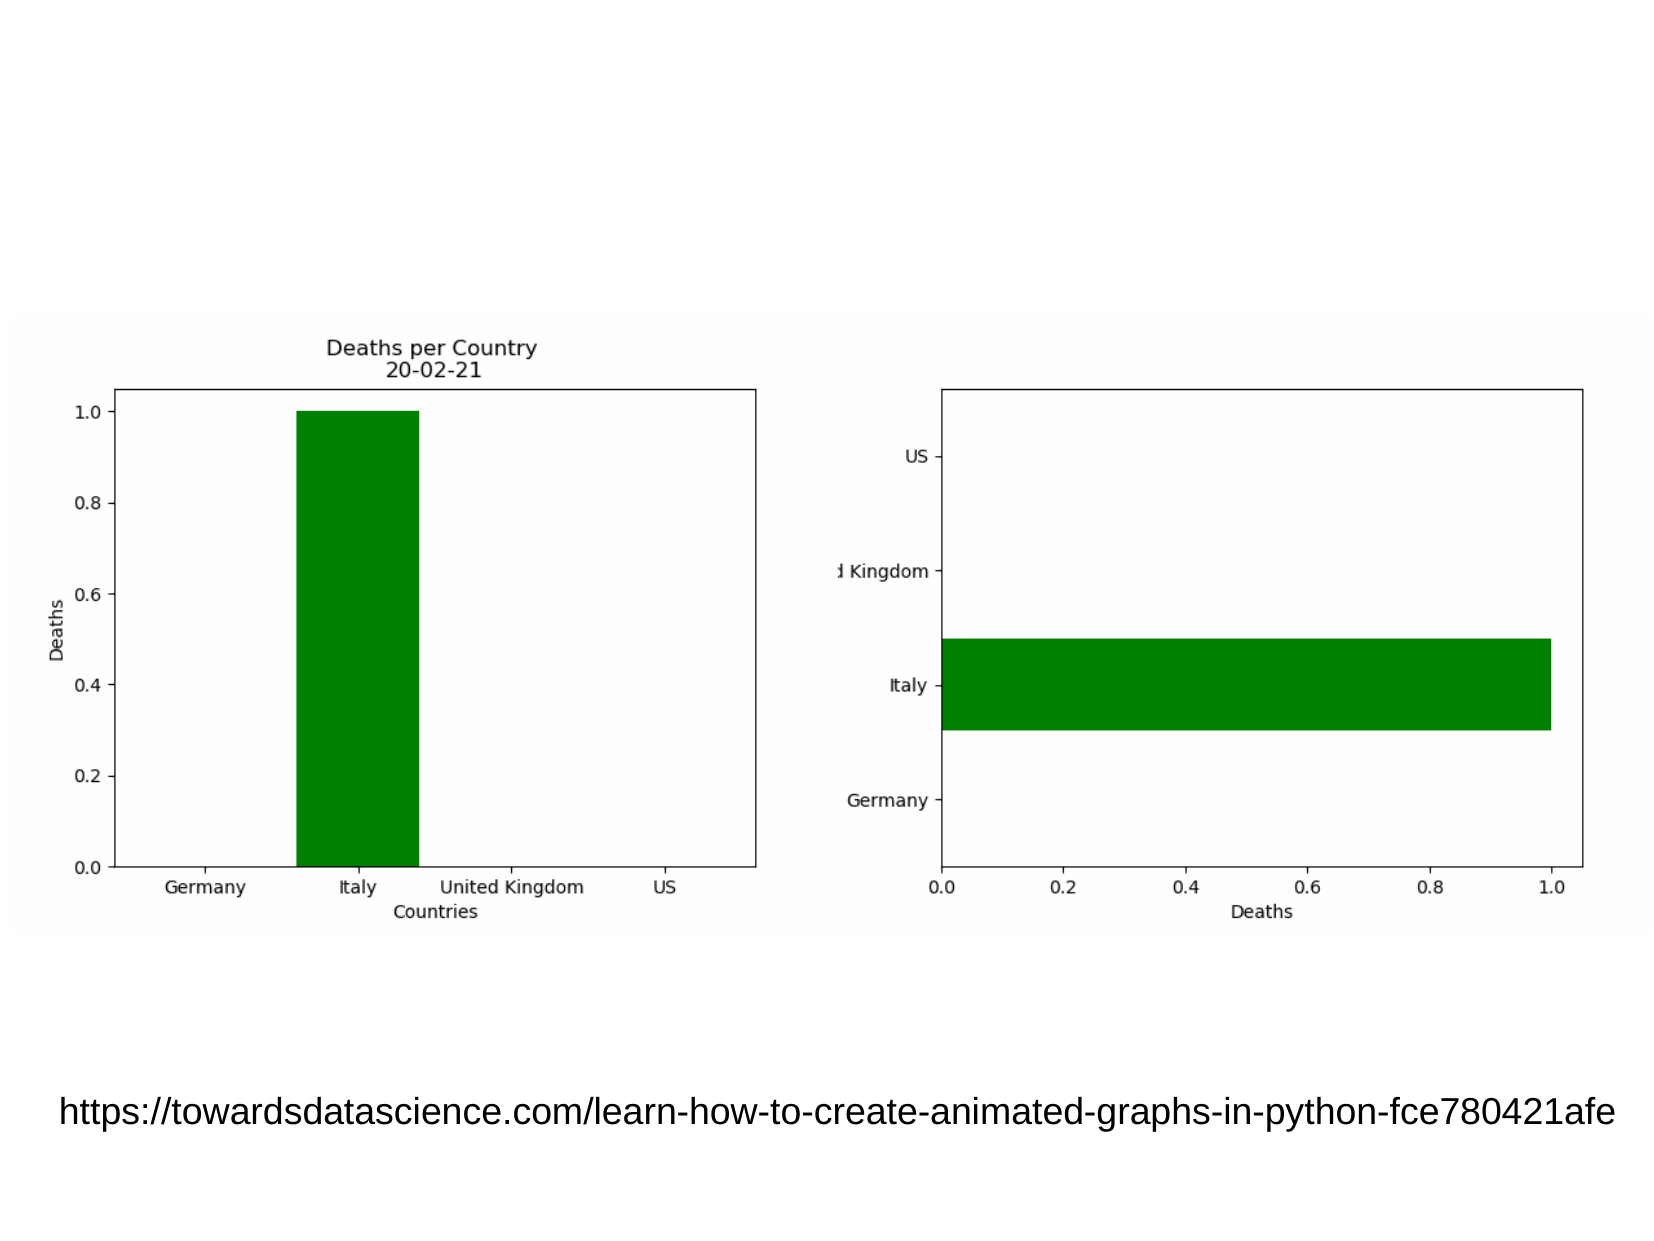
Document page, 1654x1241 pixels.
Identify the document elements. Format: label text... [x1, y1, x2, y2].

picture [11, 314, 1654, 935]
text_box https://towardsdatascience.com/learn-how-to-create-animated-graphs-in-python-fce780421afe [44, 1083, 1636, 1141]
